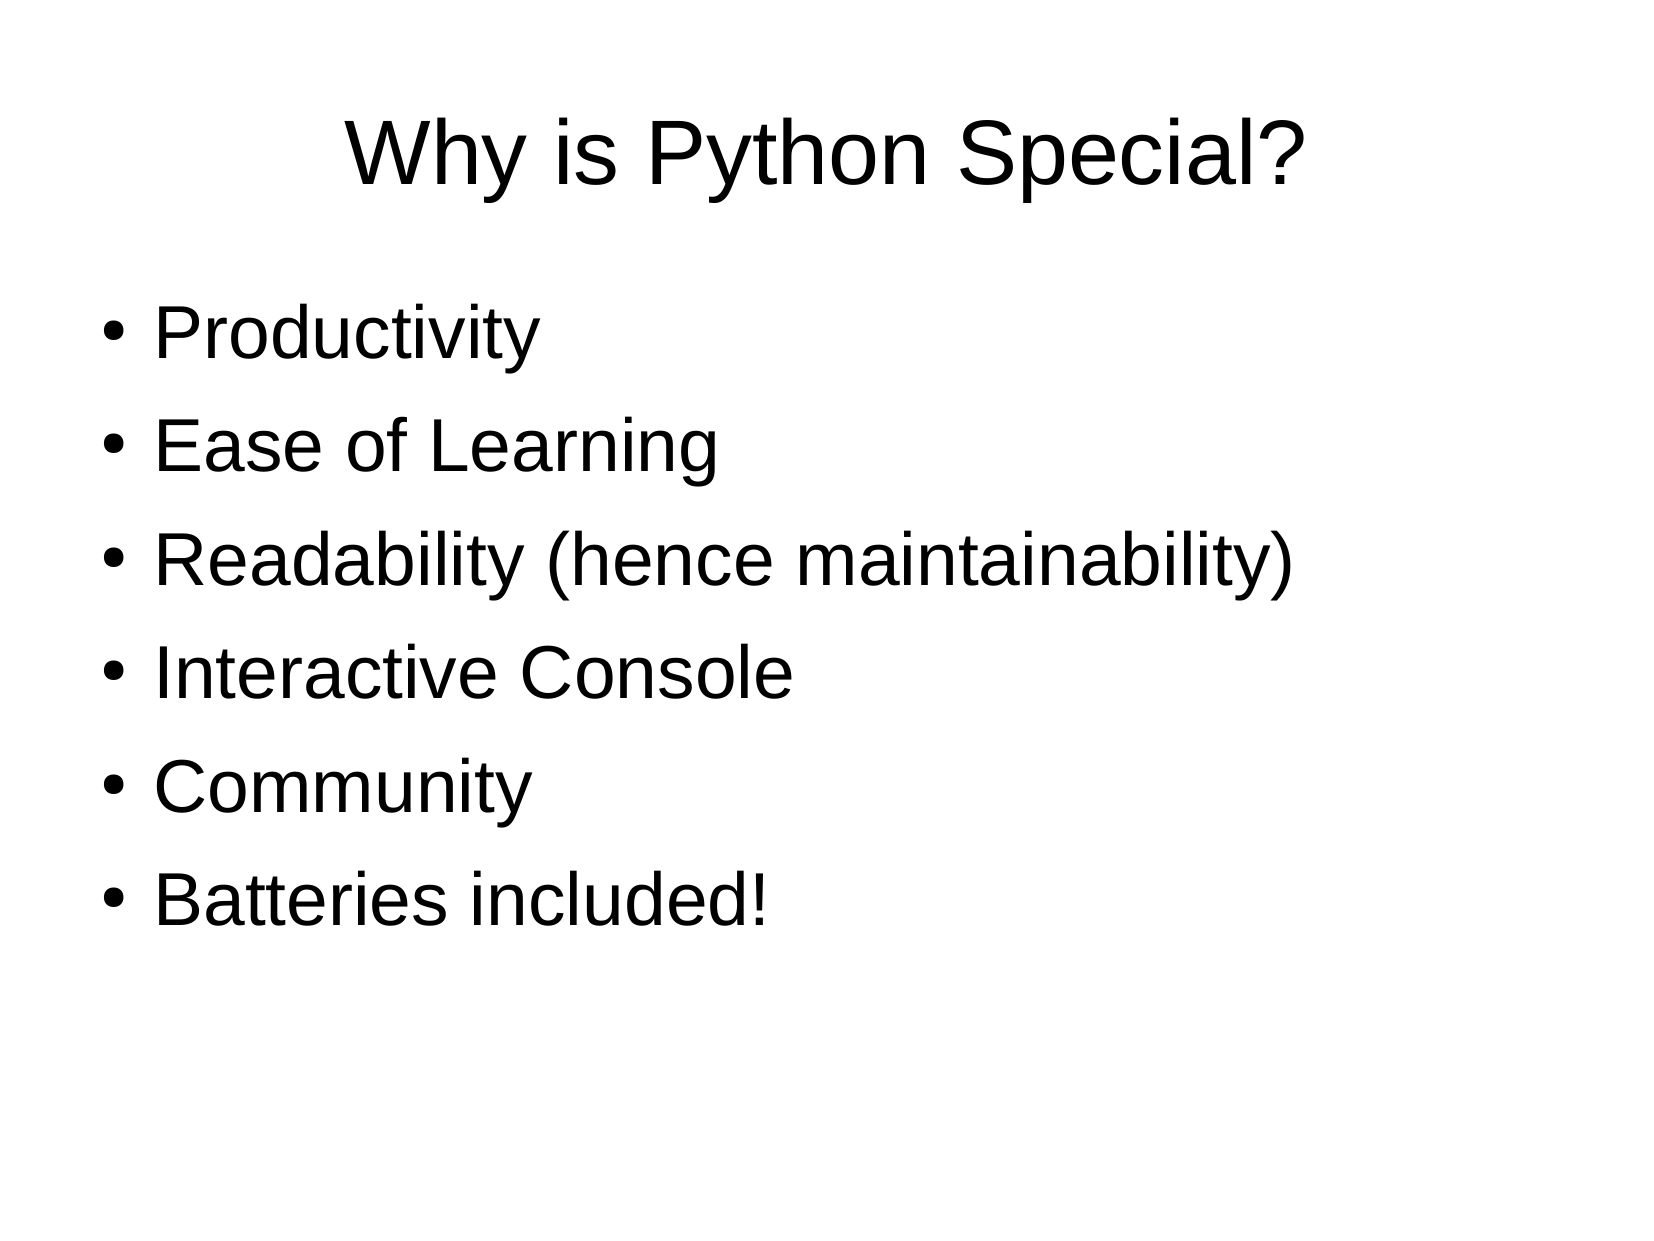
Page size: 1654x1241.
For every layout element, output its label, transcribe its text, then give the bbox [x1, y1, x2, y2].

list Productivity Ease of Learning Readability (hence maintainability) Interactive Console Community Batteries included! [82, 290, 1571, 1109]
title Why is Python Special? [82, 49, 1571, 257]
